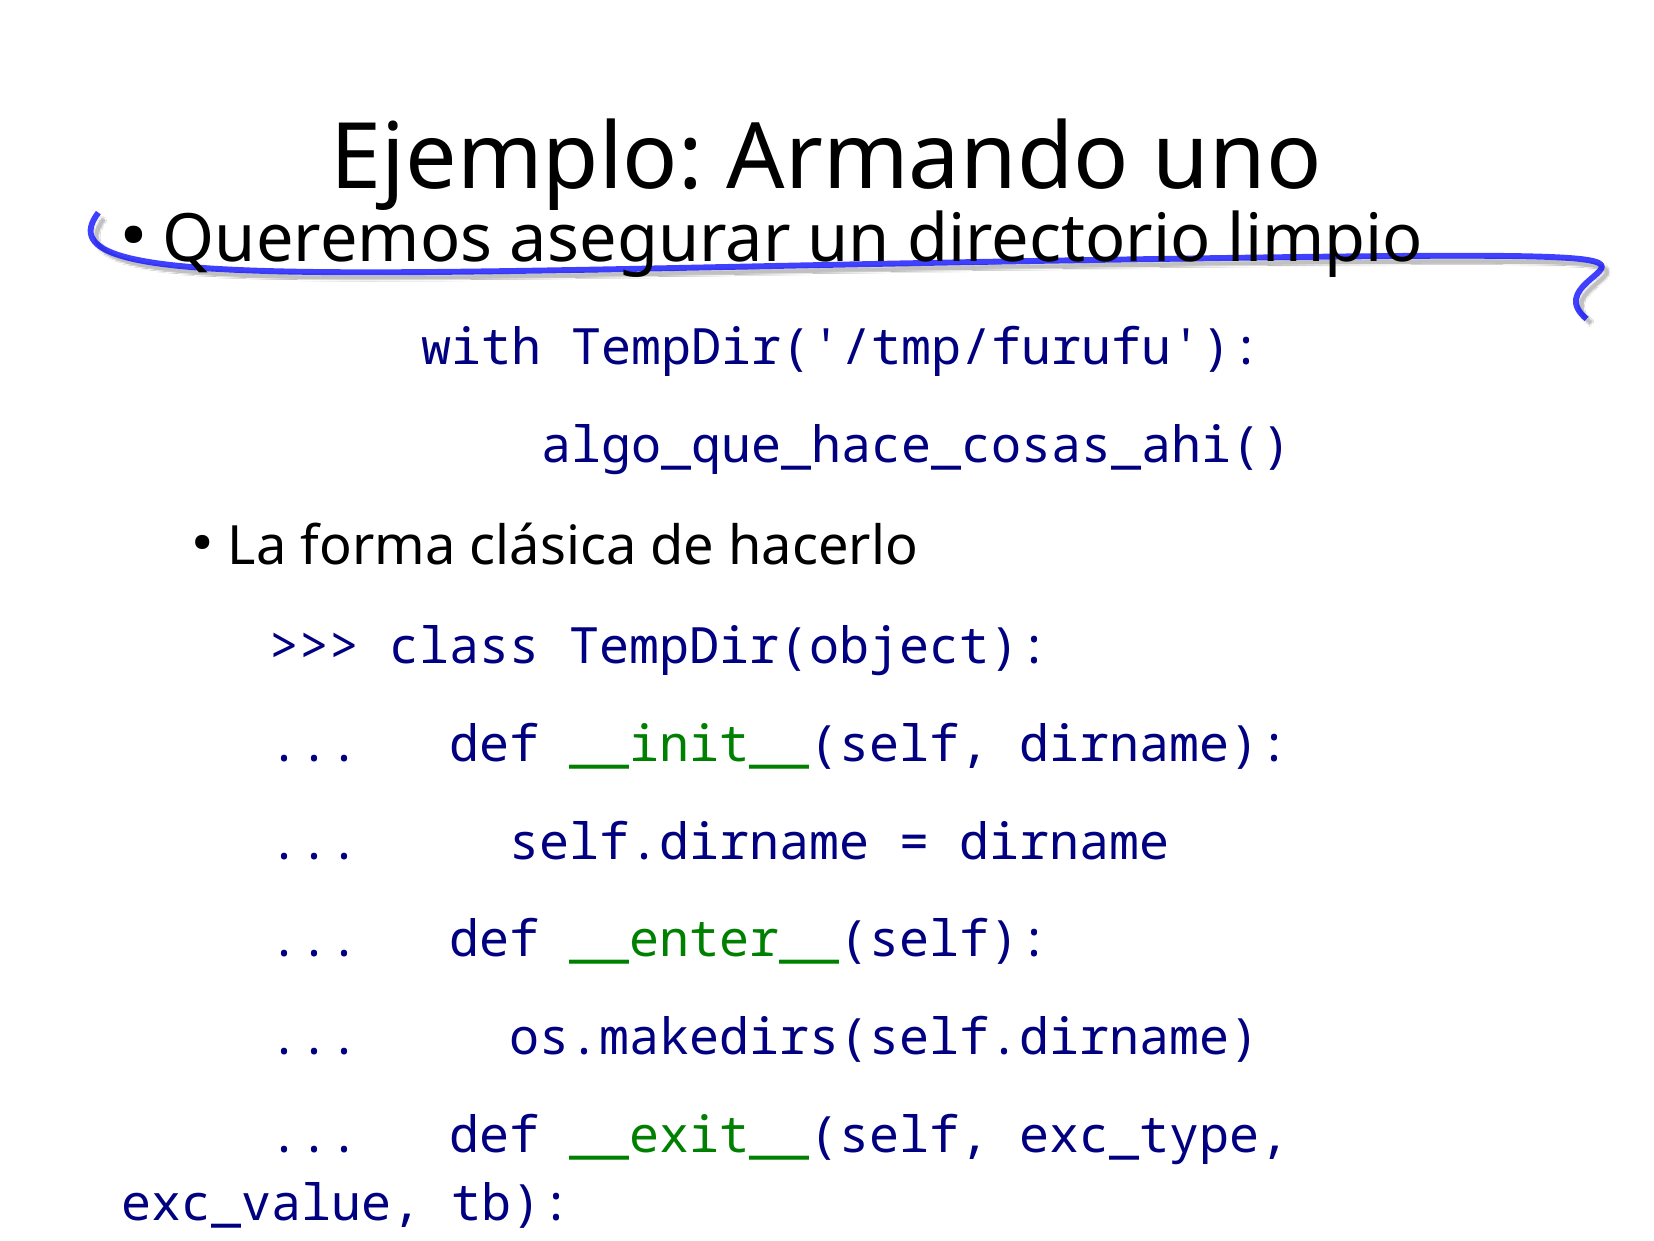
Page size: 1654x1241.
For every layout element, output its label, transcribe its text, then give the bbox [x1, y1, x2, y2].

title Ejemplo: Armando uno [82, 49, 1571, 257]
subtitle Queremos asegurar un directorio limpio with TempDir('/tmp/furufu'): algo_que_hace_cosas_ahi() La forma clásica de hacerlo >>> class TempDir(object): ... def __init__(self, dirname): ... self.dirname = dirname ... def __enter__(self): ... os.makedirs(self.dirname) ... def __exit__(self, exc_type, exc_value, tb): ... shutil.rmtree(self.dirname) [121, 321, 1577, 1203]
